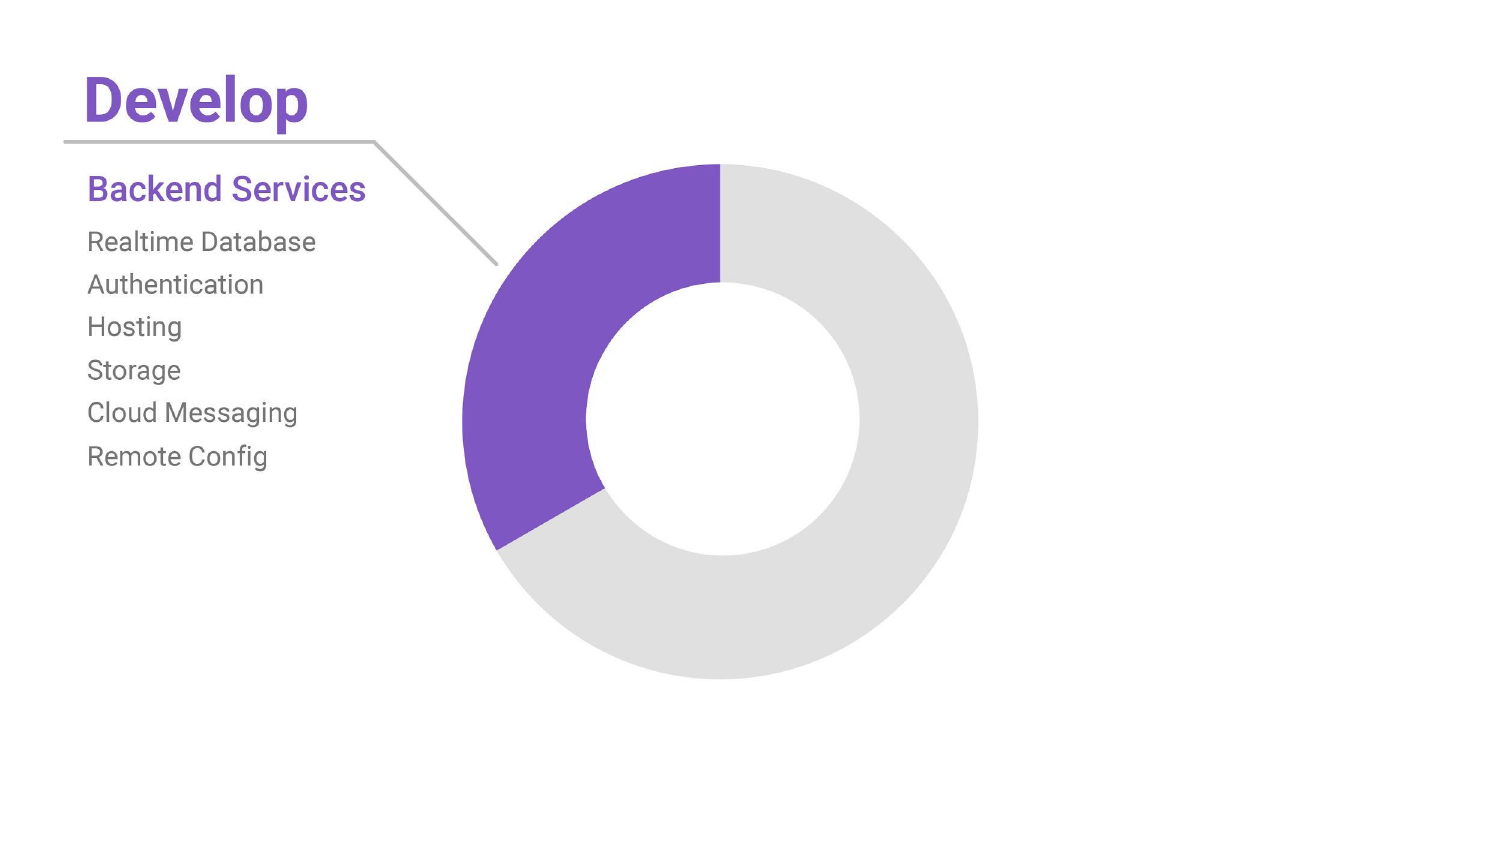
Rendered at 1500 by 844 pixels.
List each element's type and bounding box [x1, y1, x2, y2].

text_box [0, 0, 1500, 843]
